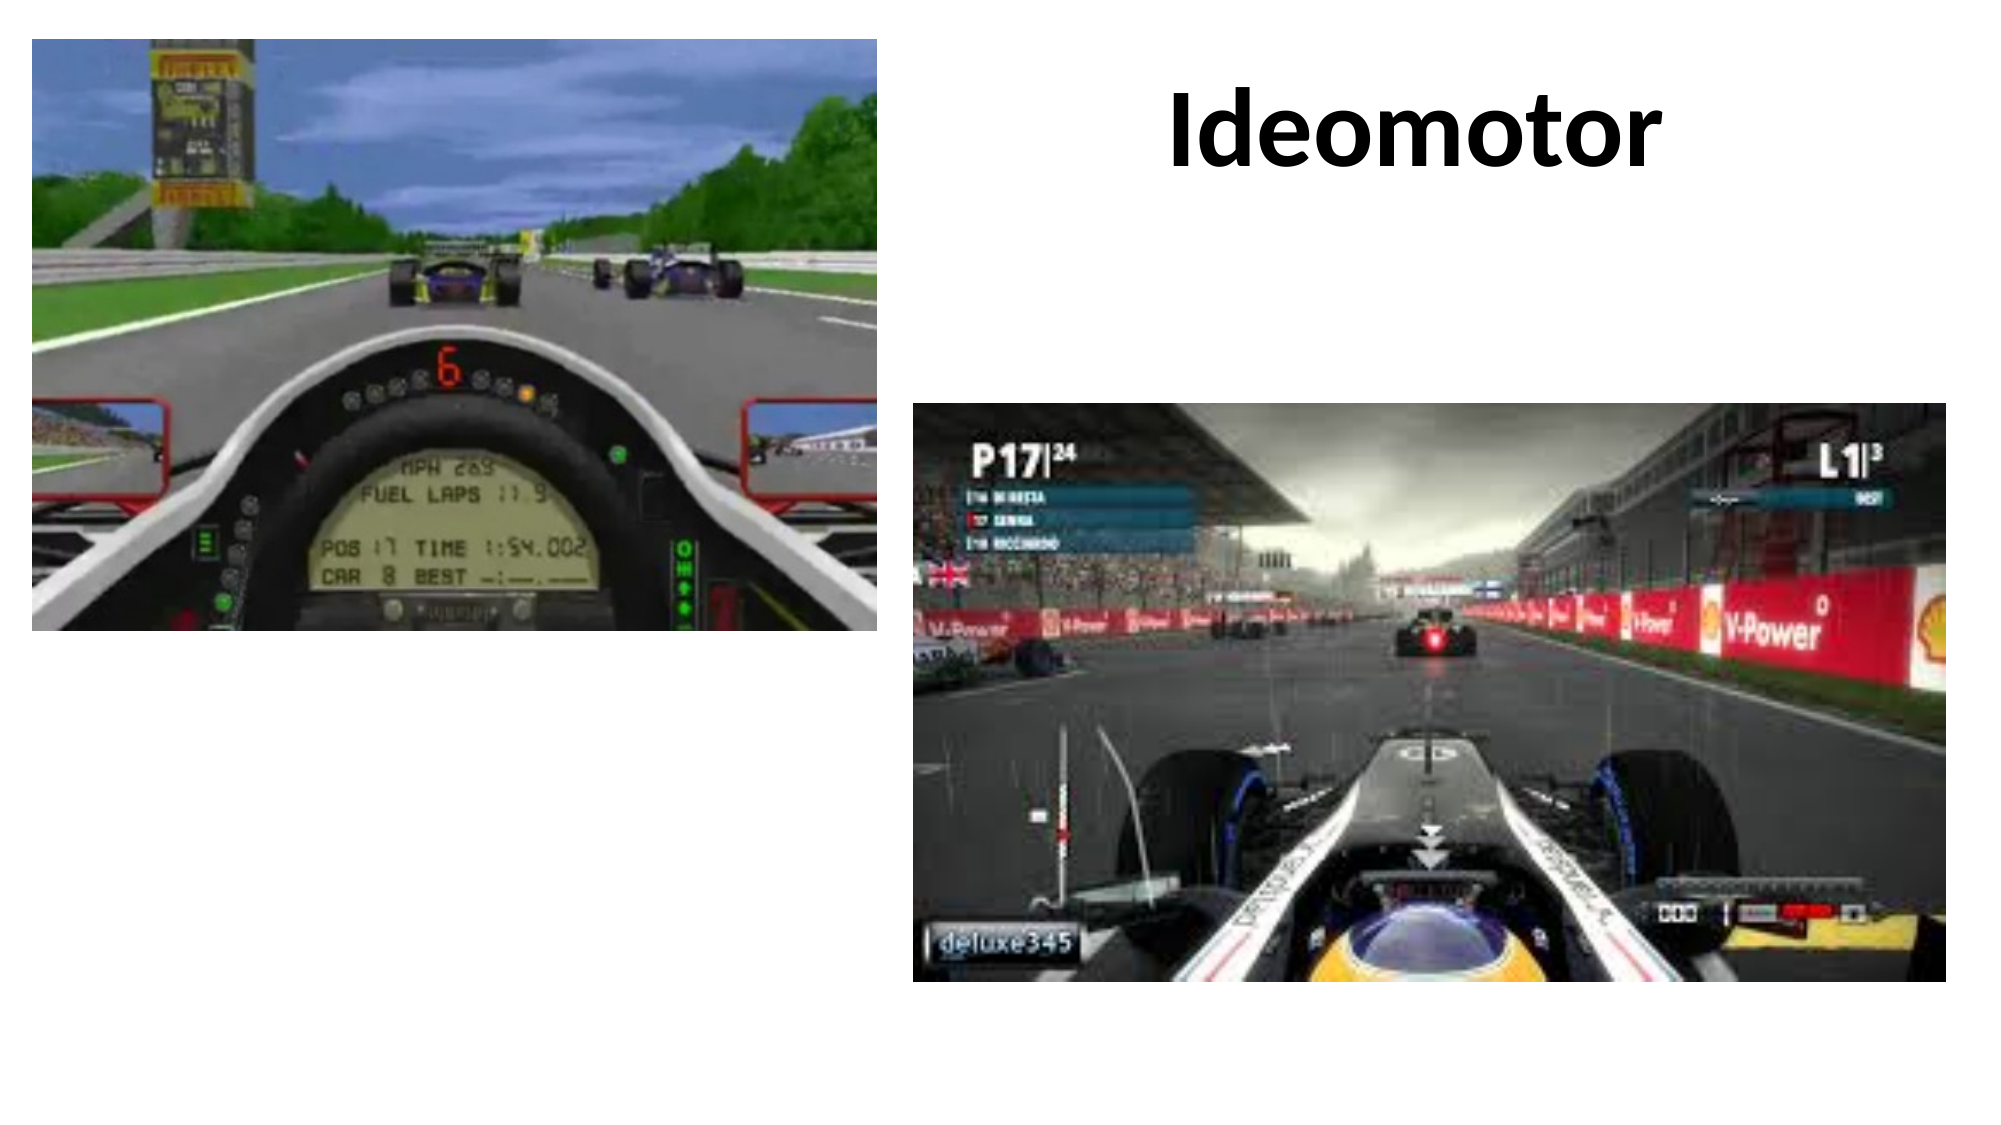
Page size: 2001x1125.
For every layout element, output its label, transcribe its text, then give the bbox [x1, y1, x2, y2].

picture [32, 39, 877, 631]
picture [913, 403, 1946, 982]
text_box Ideomotor [1151, 74, 1772, 207]
